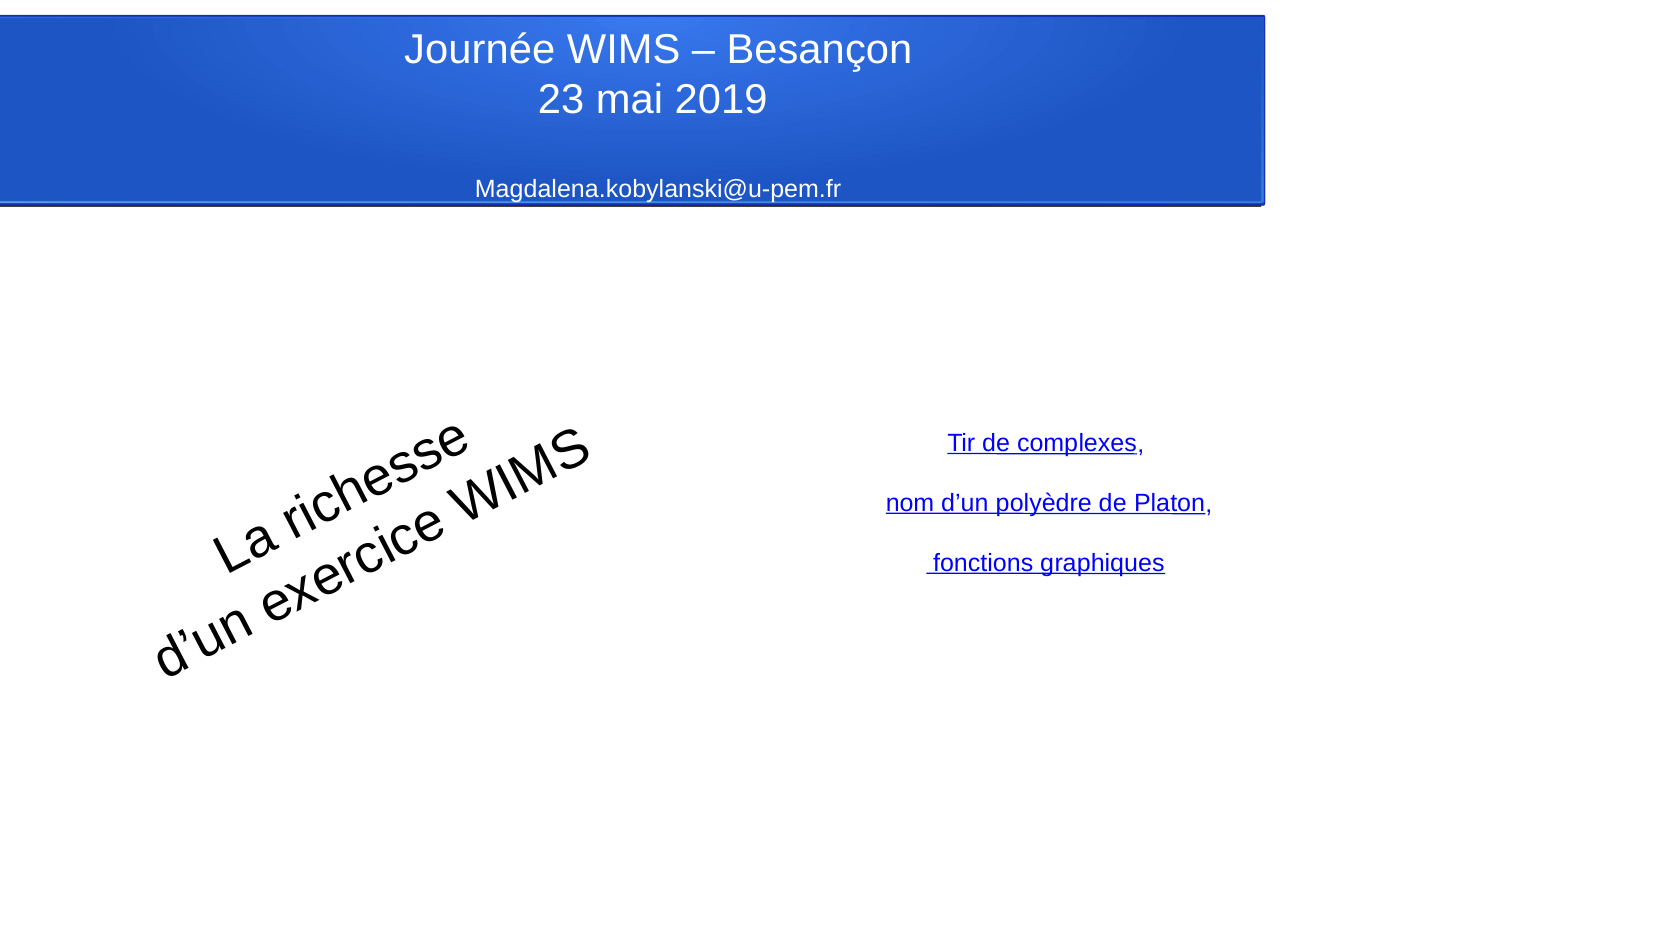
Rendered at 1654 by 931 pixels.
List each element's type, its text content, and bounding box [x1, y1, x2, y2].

picture [0, 13, 1269, 211]
text_box La richesse d’un exercice WIMS [0, 249, 624, 792]
text_box Tir de complexes, nom d’un polyèdre de Platon, fonctions graphiques [602, 295, 1490, 708]
text_box Journée WIMS – Besançon 23 mai 2019 Magdalena.kobylanski@u-pem.fr [82, 28, 1235, 196]
